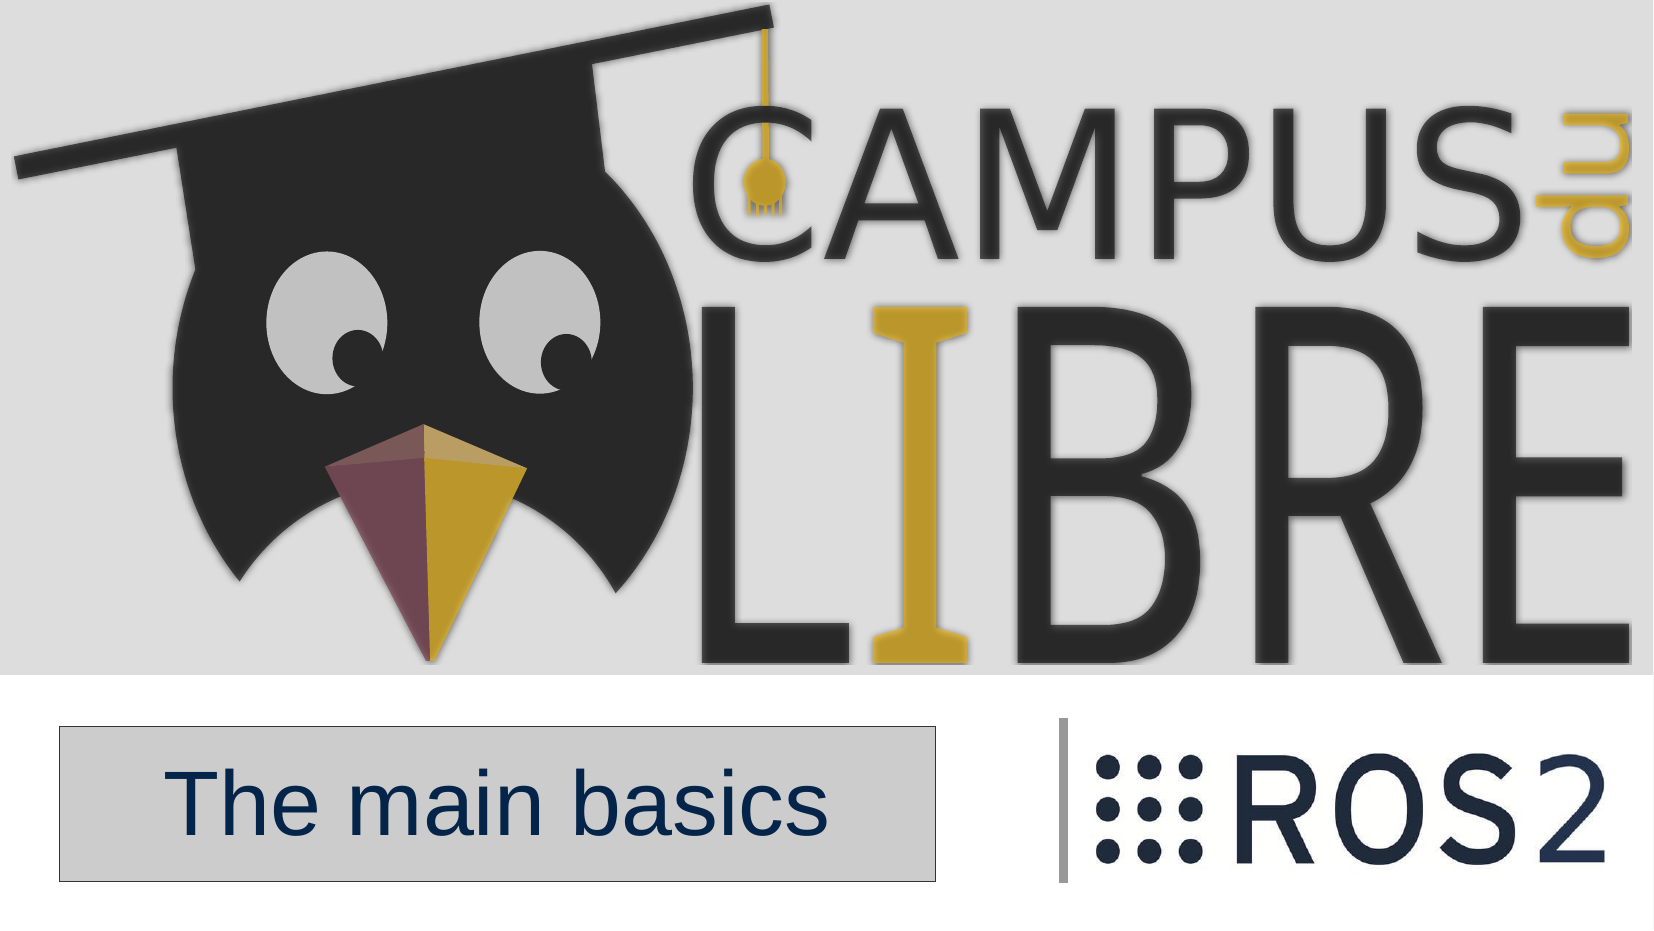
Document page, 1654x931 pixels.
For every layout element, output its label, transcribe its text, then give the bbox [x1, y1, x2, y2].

picture [1078, 740, 1626, 876]
picture [13, 4, 1630, 663]
title The main basics [59, 726, 936, 882]
